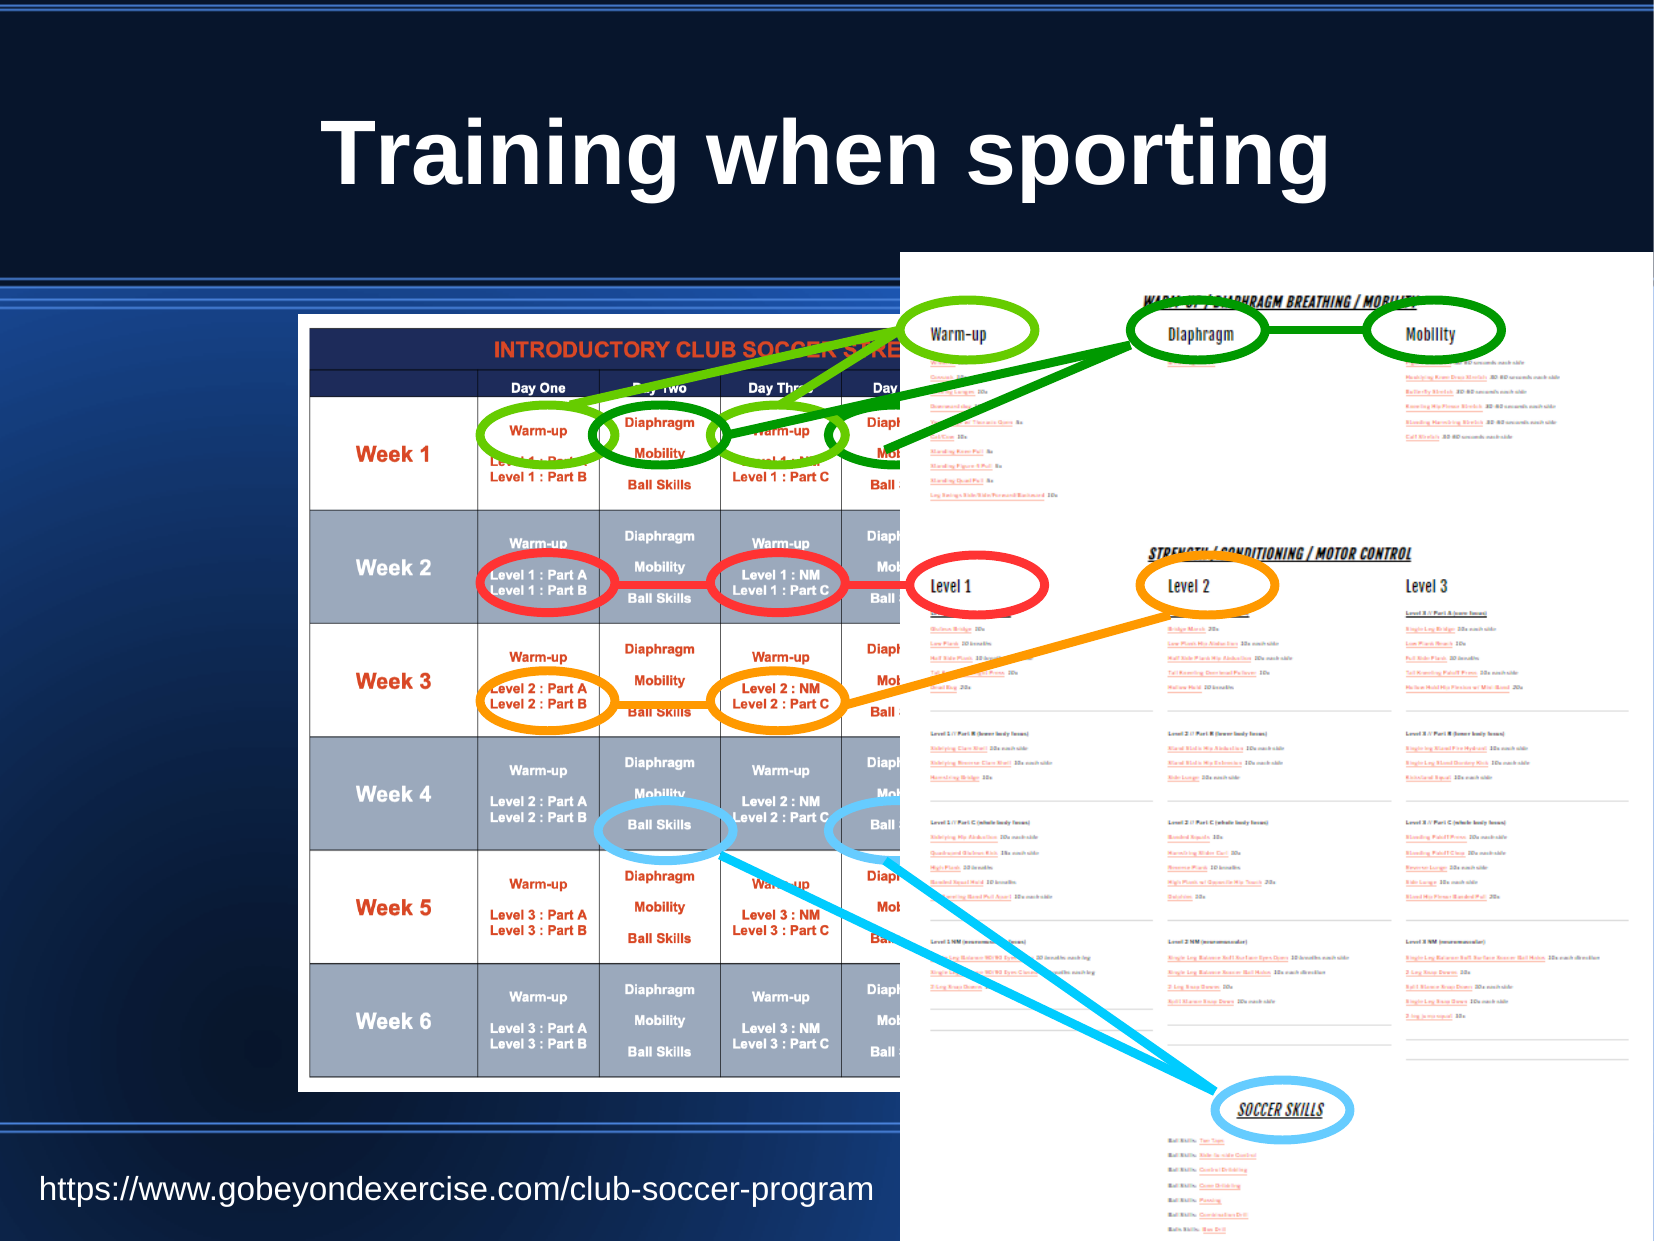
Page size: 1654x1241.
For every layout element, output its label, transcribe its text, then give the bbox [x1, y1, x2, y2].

picture [0, 0, 1654, 1241]
text_box https://www.gobeyondexercise.com/club-soccer-program [24, 1162, 900, 1233]
title Training when sporting [82, 49, 1571, 257]
